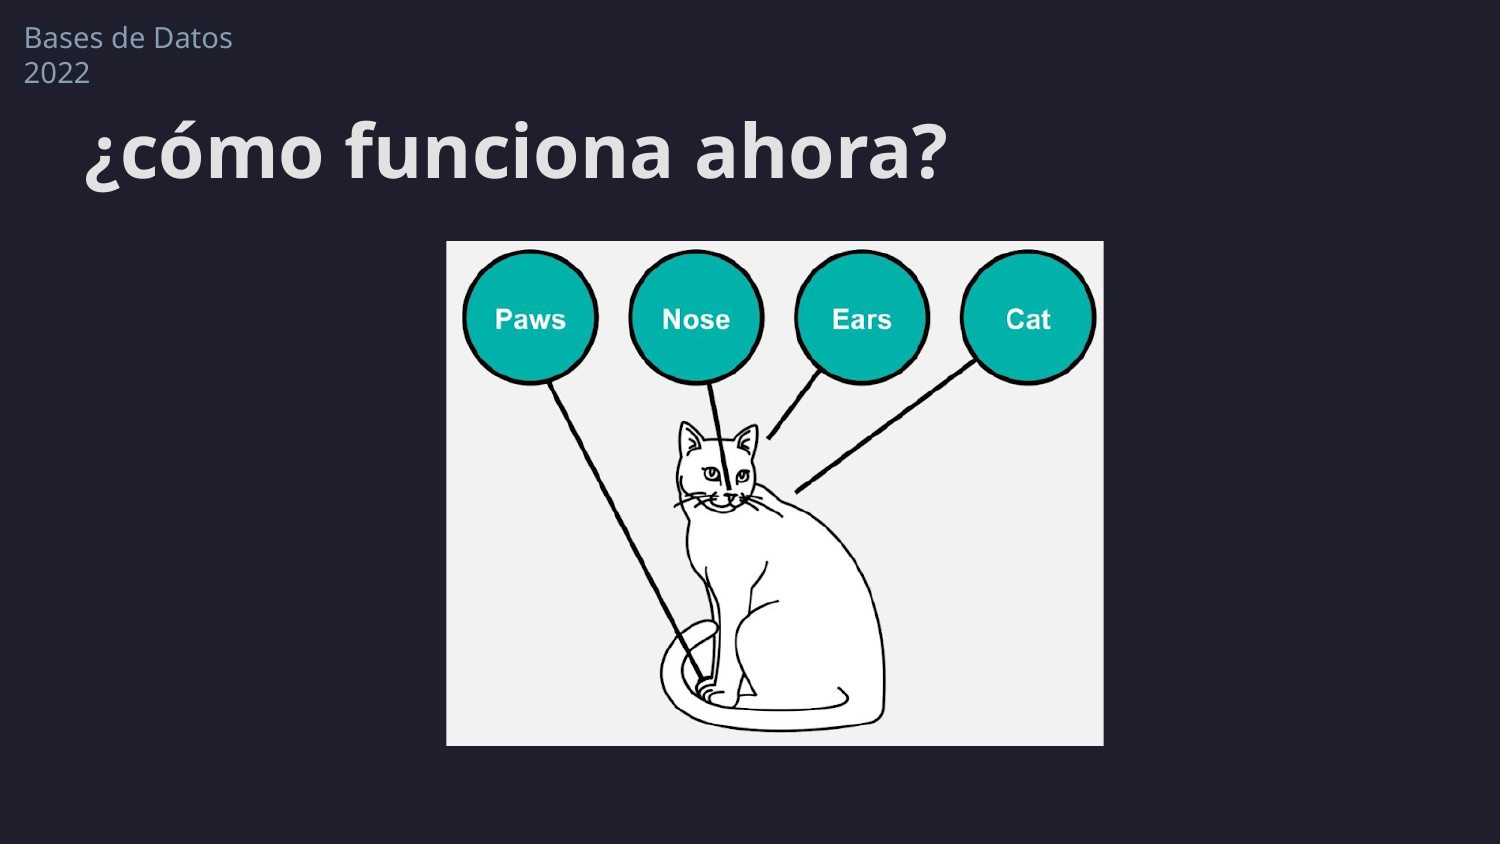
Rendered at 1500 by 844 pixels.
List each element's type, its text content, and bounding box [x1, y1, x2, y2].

title ¿cómo funciona ahora? [69, 88, 1431, 342]
picture [446, 241, 1104, 746]
